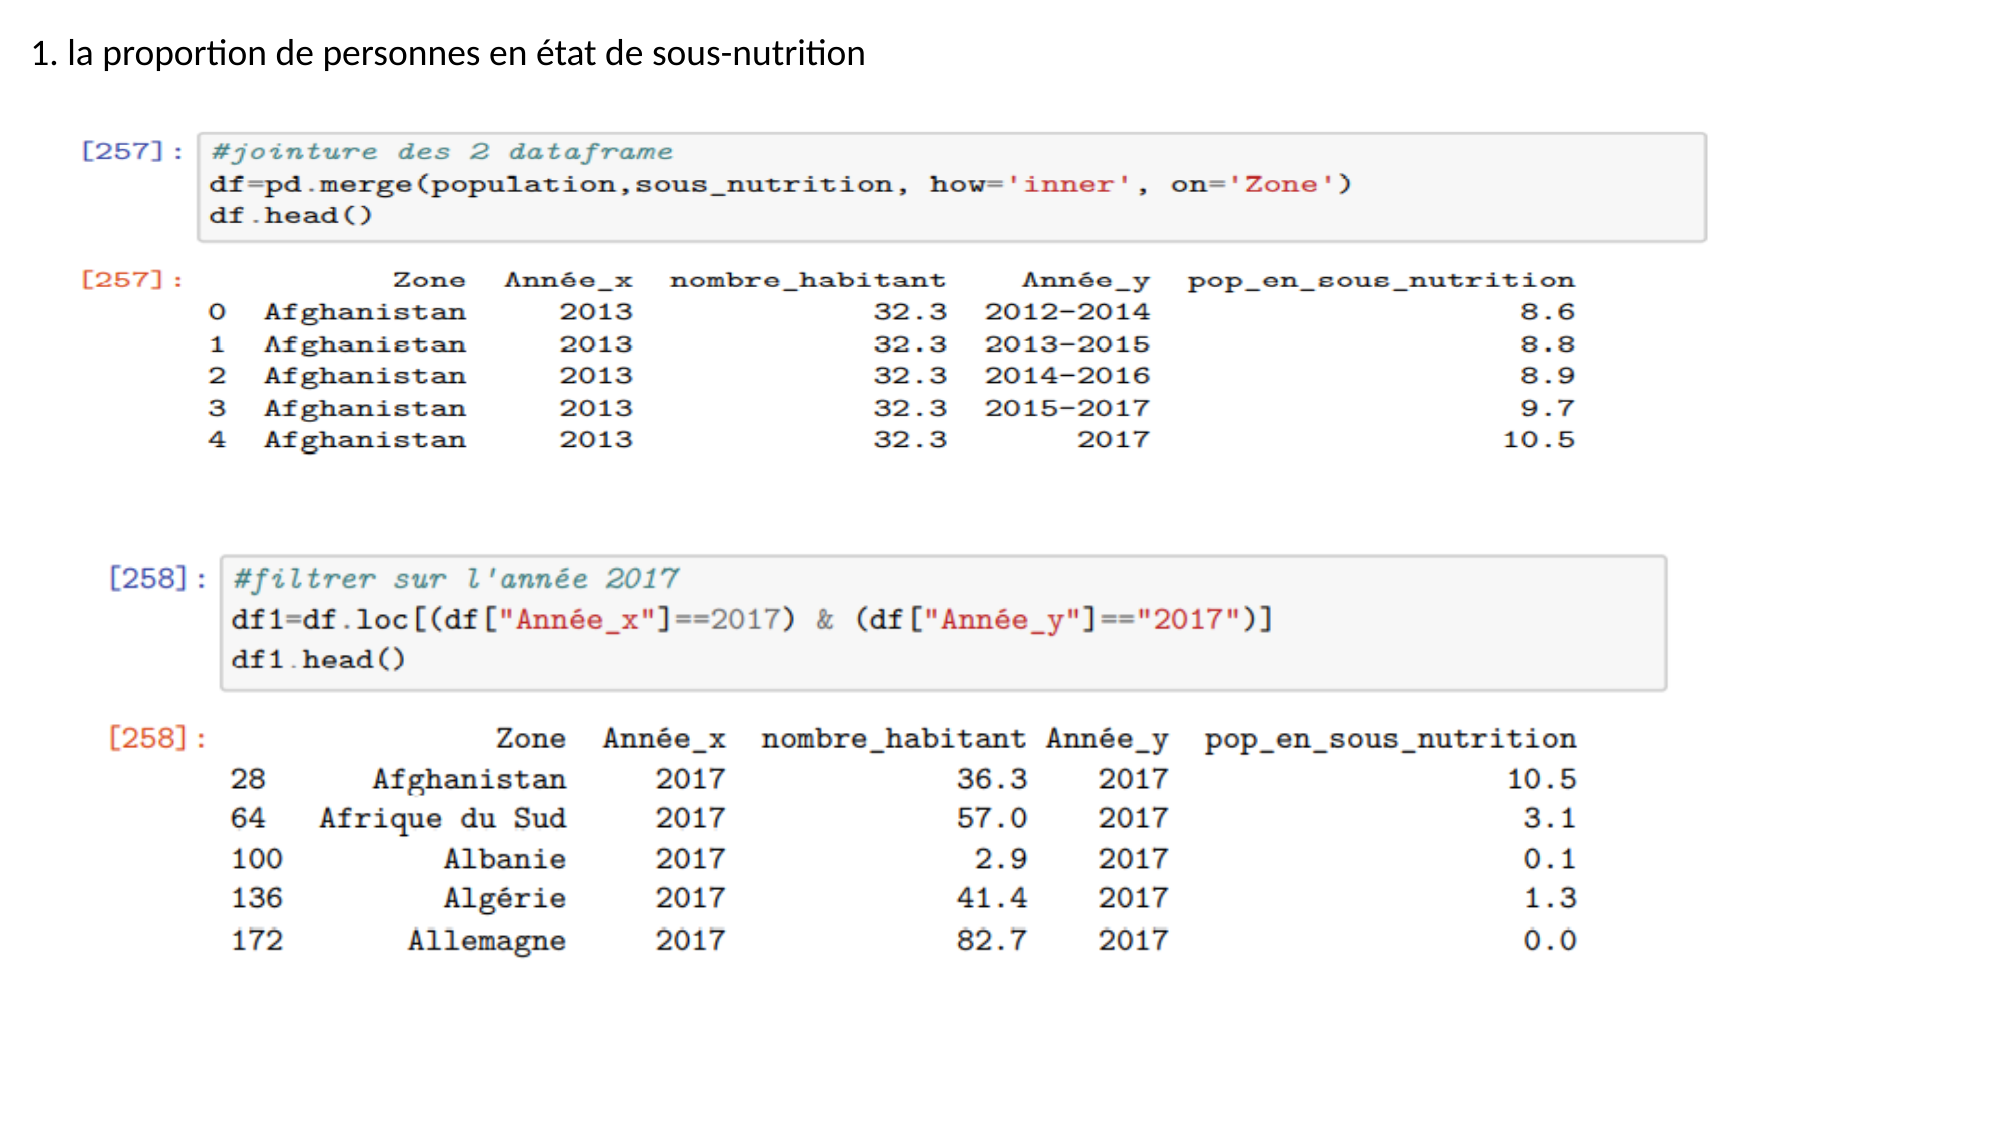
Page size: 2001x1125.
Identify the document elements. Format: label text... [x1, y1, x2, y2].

text_box 1. la proportion de personnes en état de sous-nutrition [15, 20, 1853, 82]
picture [29, 118, 1737, 463]
picture [29, 528, 1696, 984]
